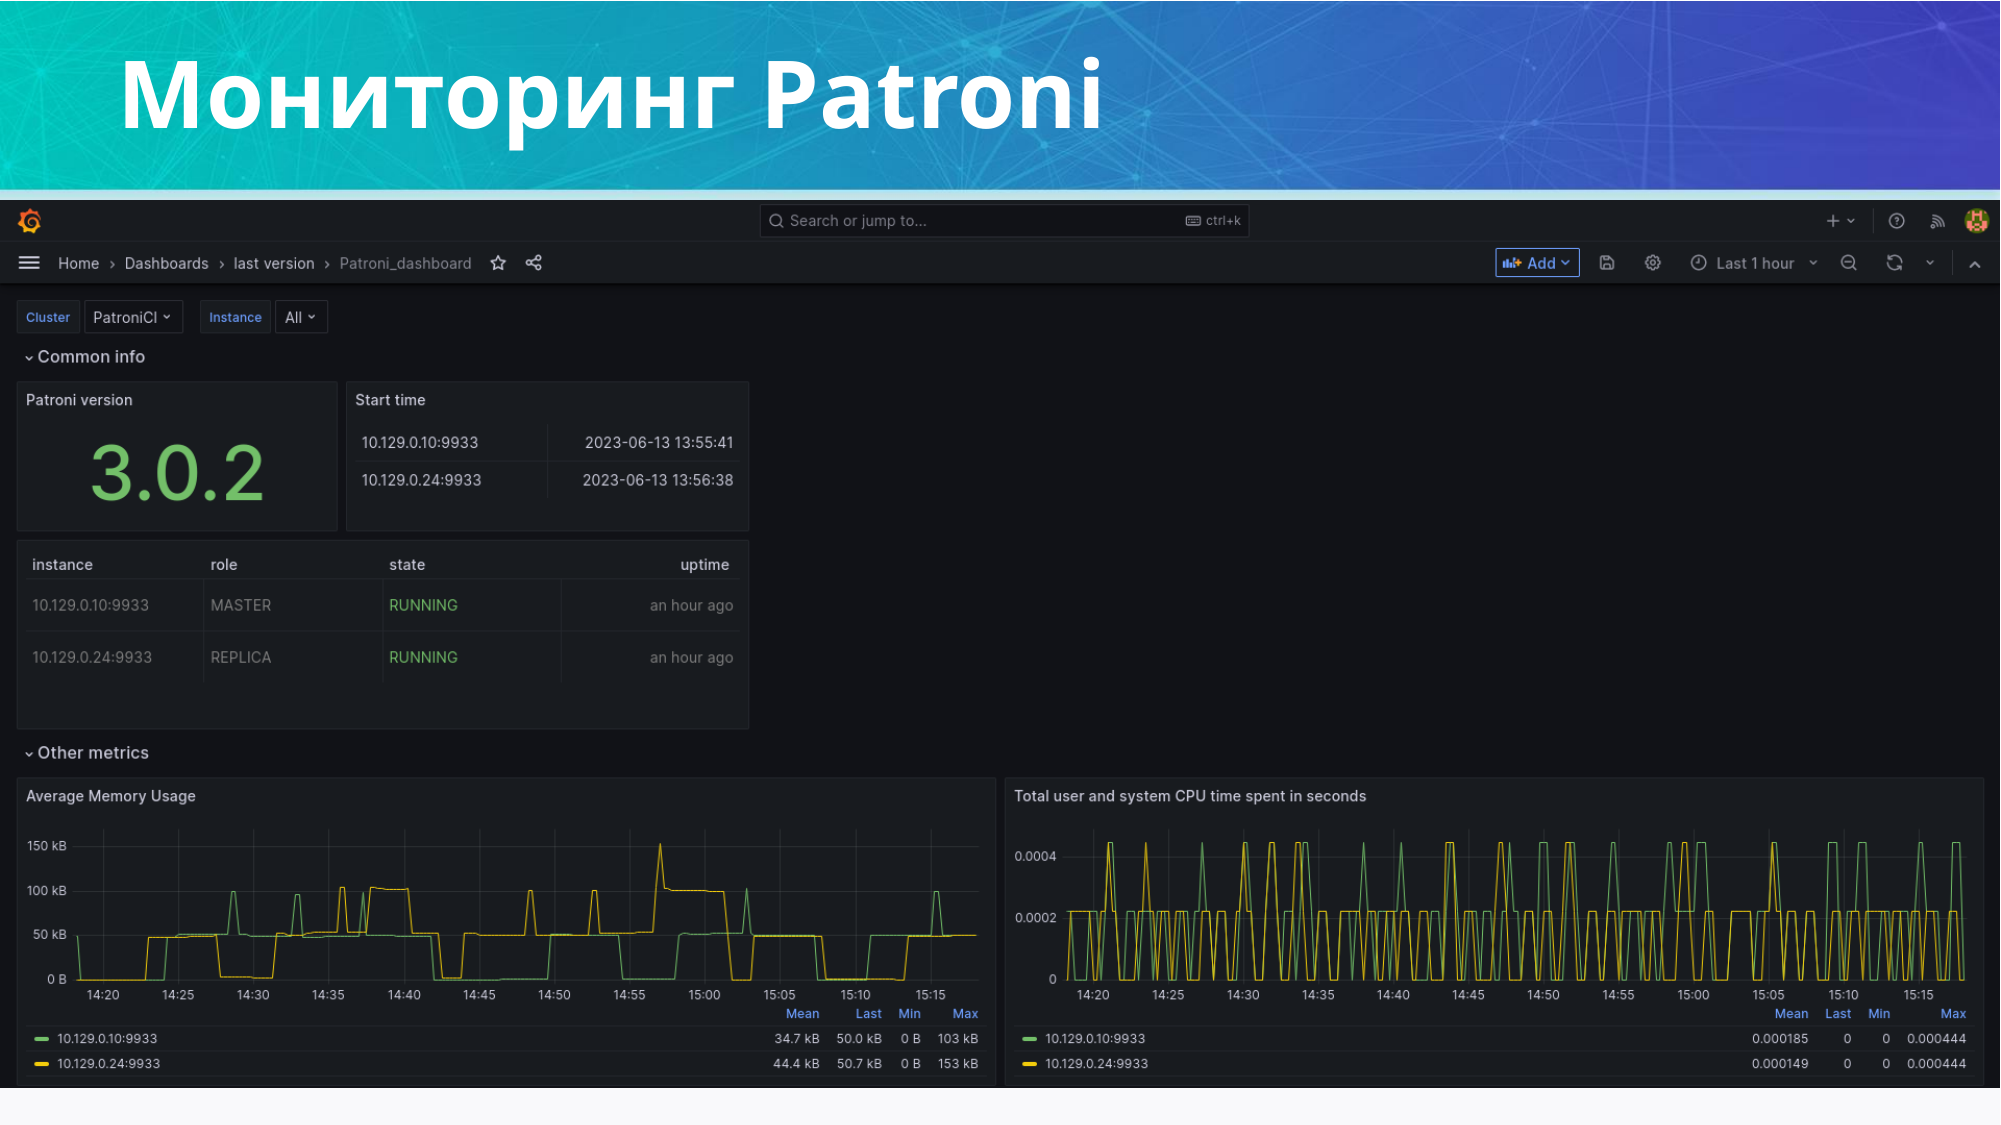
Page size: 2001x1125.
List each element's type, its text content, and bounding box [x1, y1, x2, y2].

picture [0, 1, 2000, 1125]
text_box Мониторинг Patroni [117, 57, 1882, 140]
text_box Мониторинг Patroni [523, 87, 543, 118]
